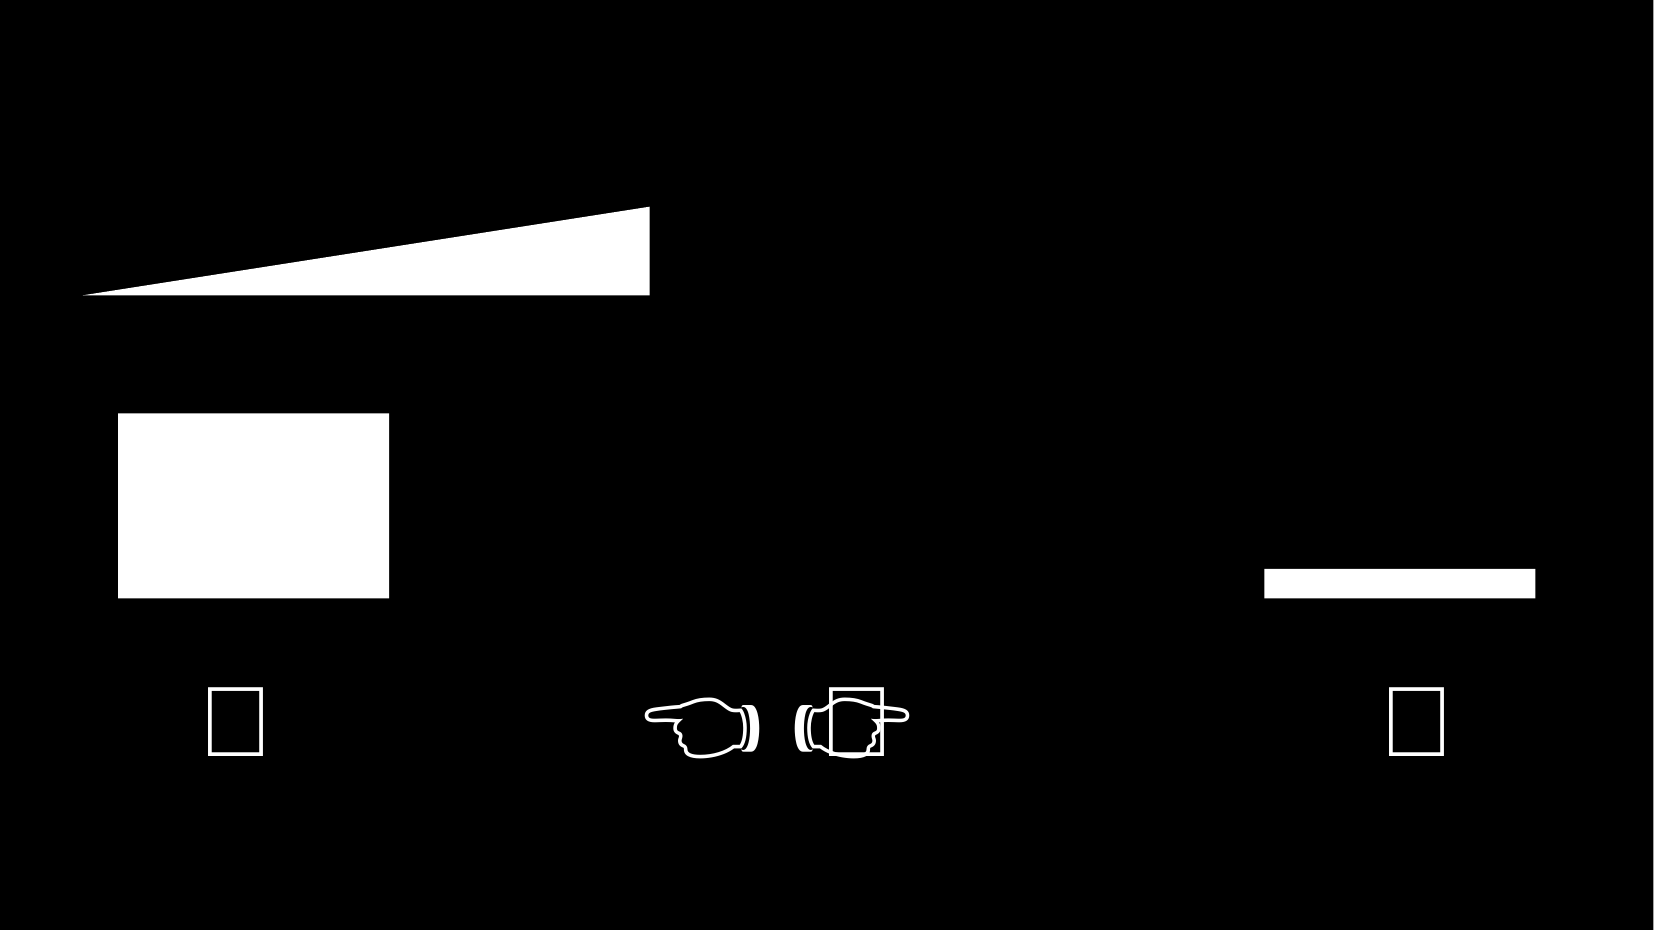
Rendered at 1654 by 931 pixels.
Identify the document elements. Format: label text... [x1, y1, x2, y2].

text_box [1264, 568, 1536, 599]
text_box [82, 206, 650, 296]
text_box [118, 413, 390, 599]
list 🥕 👈 🤓 👉 🏒 [82, 383, 1571, 924]
